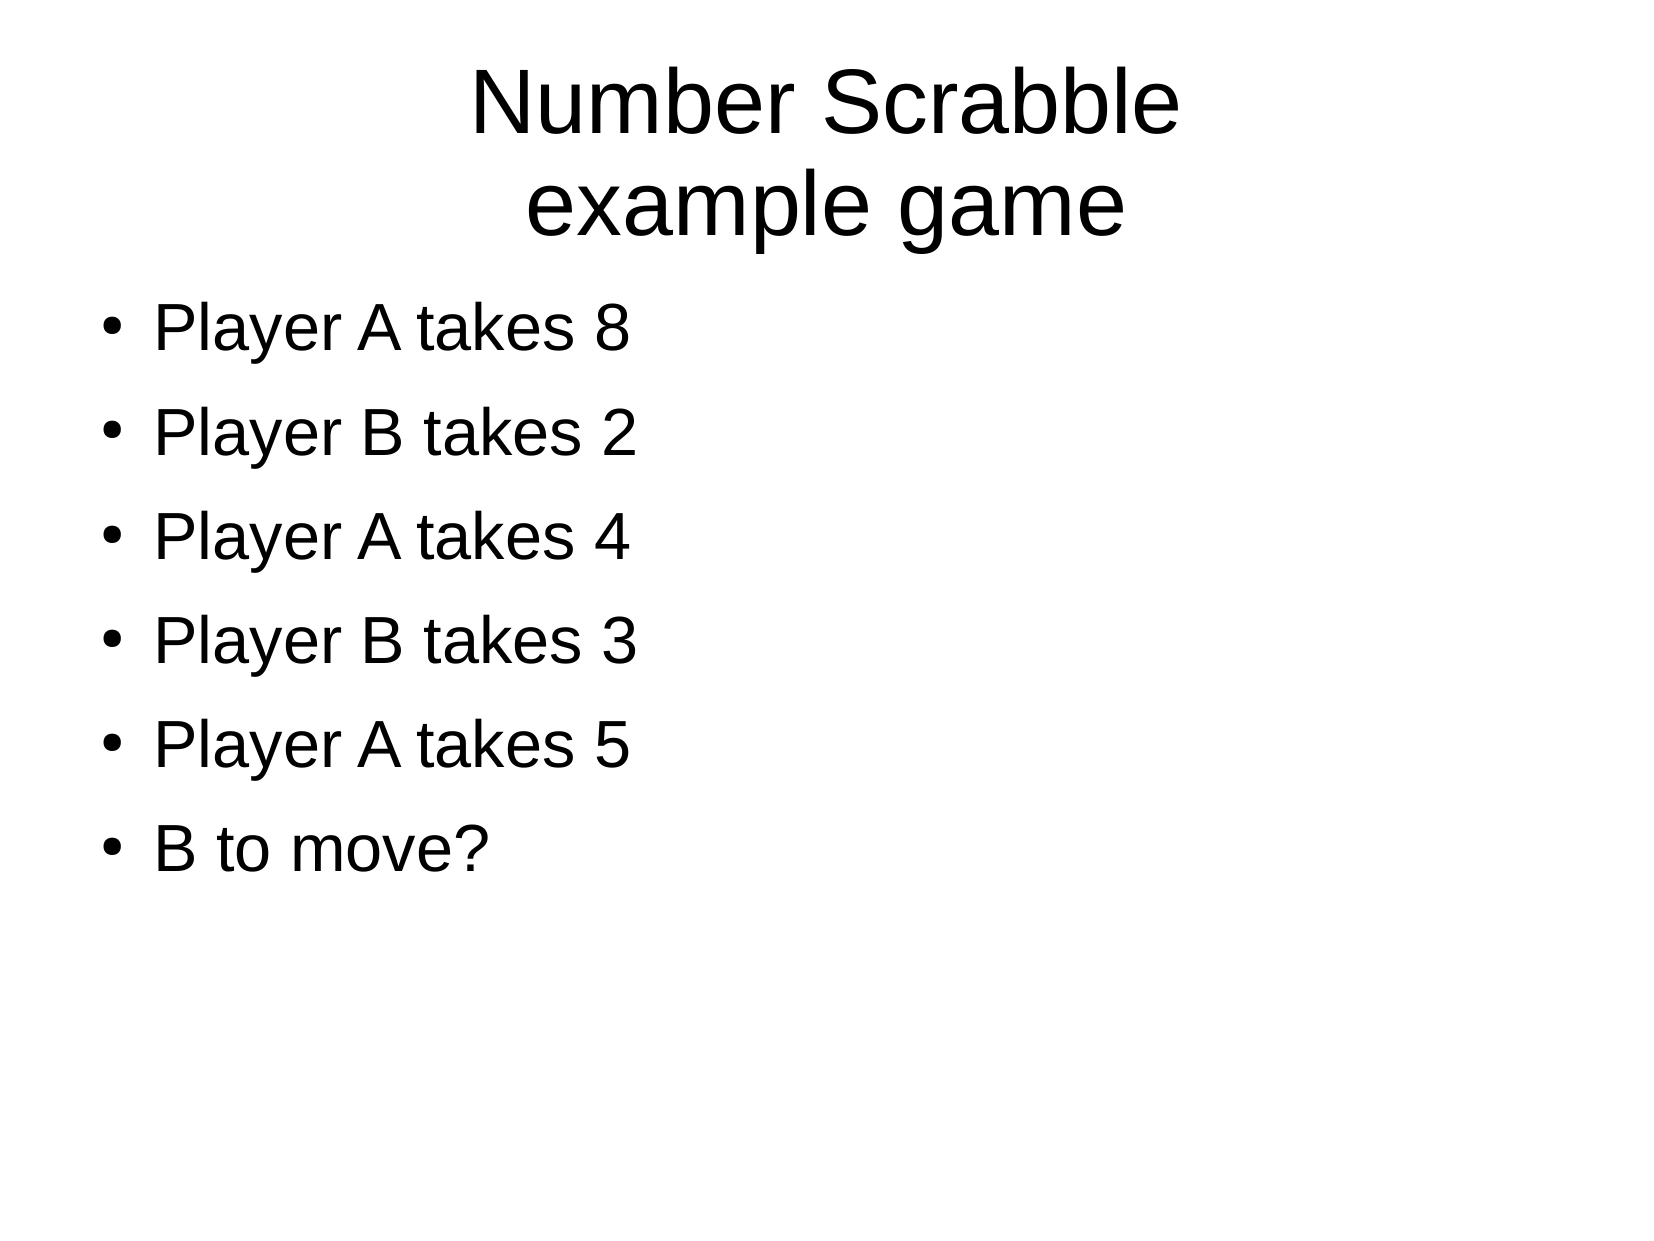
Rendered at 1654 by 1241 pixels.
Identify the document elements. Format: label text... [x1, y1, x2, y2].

title Number Scrabble example game [82, 49, 1571, 257]
list Player A takes 8 Player B takes 2 Player A takes 4 Player B takes 3 Player A takes 5 B to move? [82, 290, 1571, 1109]
